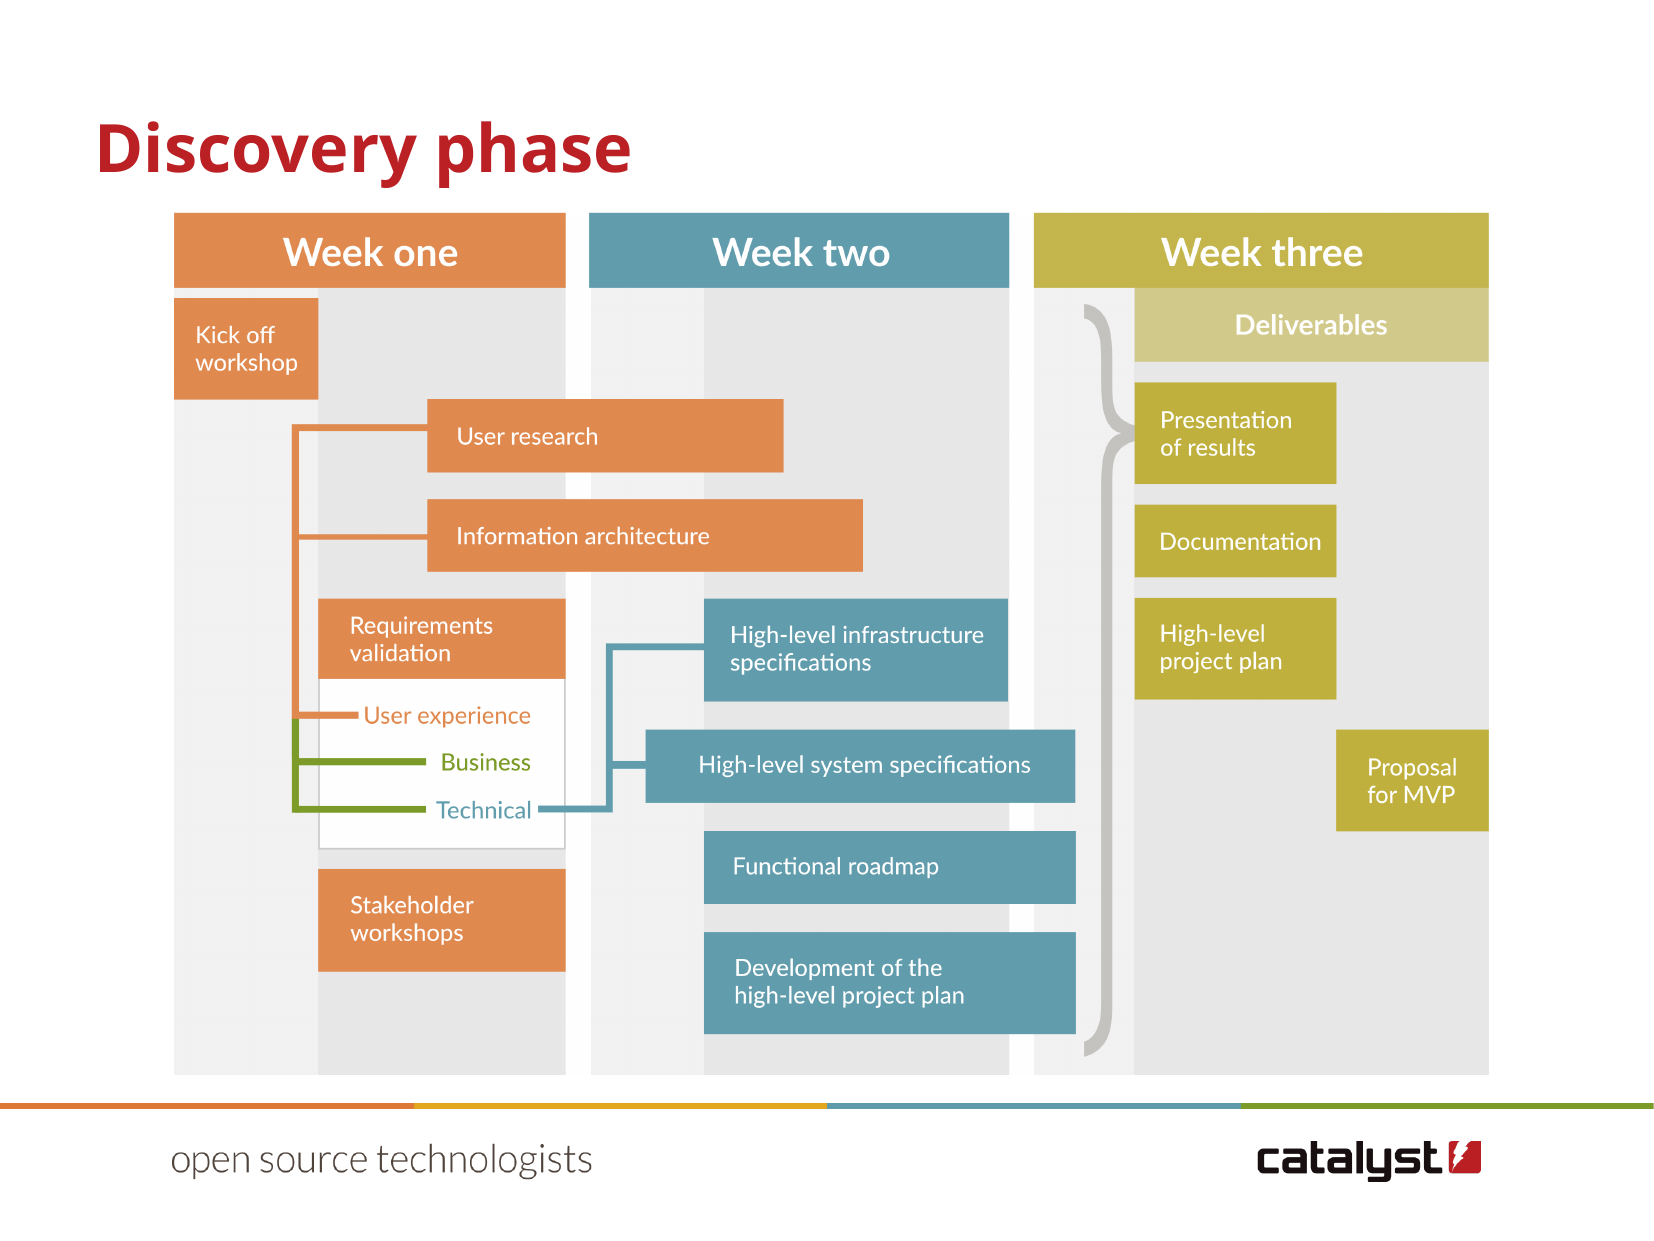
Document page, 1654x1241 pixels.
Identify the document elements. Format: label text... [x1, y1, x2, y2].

picture [0, 1103, 1654, 1182]
picture [174, 212, 1489, 1075]
title Discovery phase [94, 43, 1418, 251]
